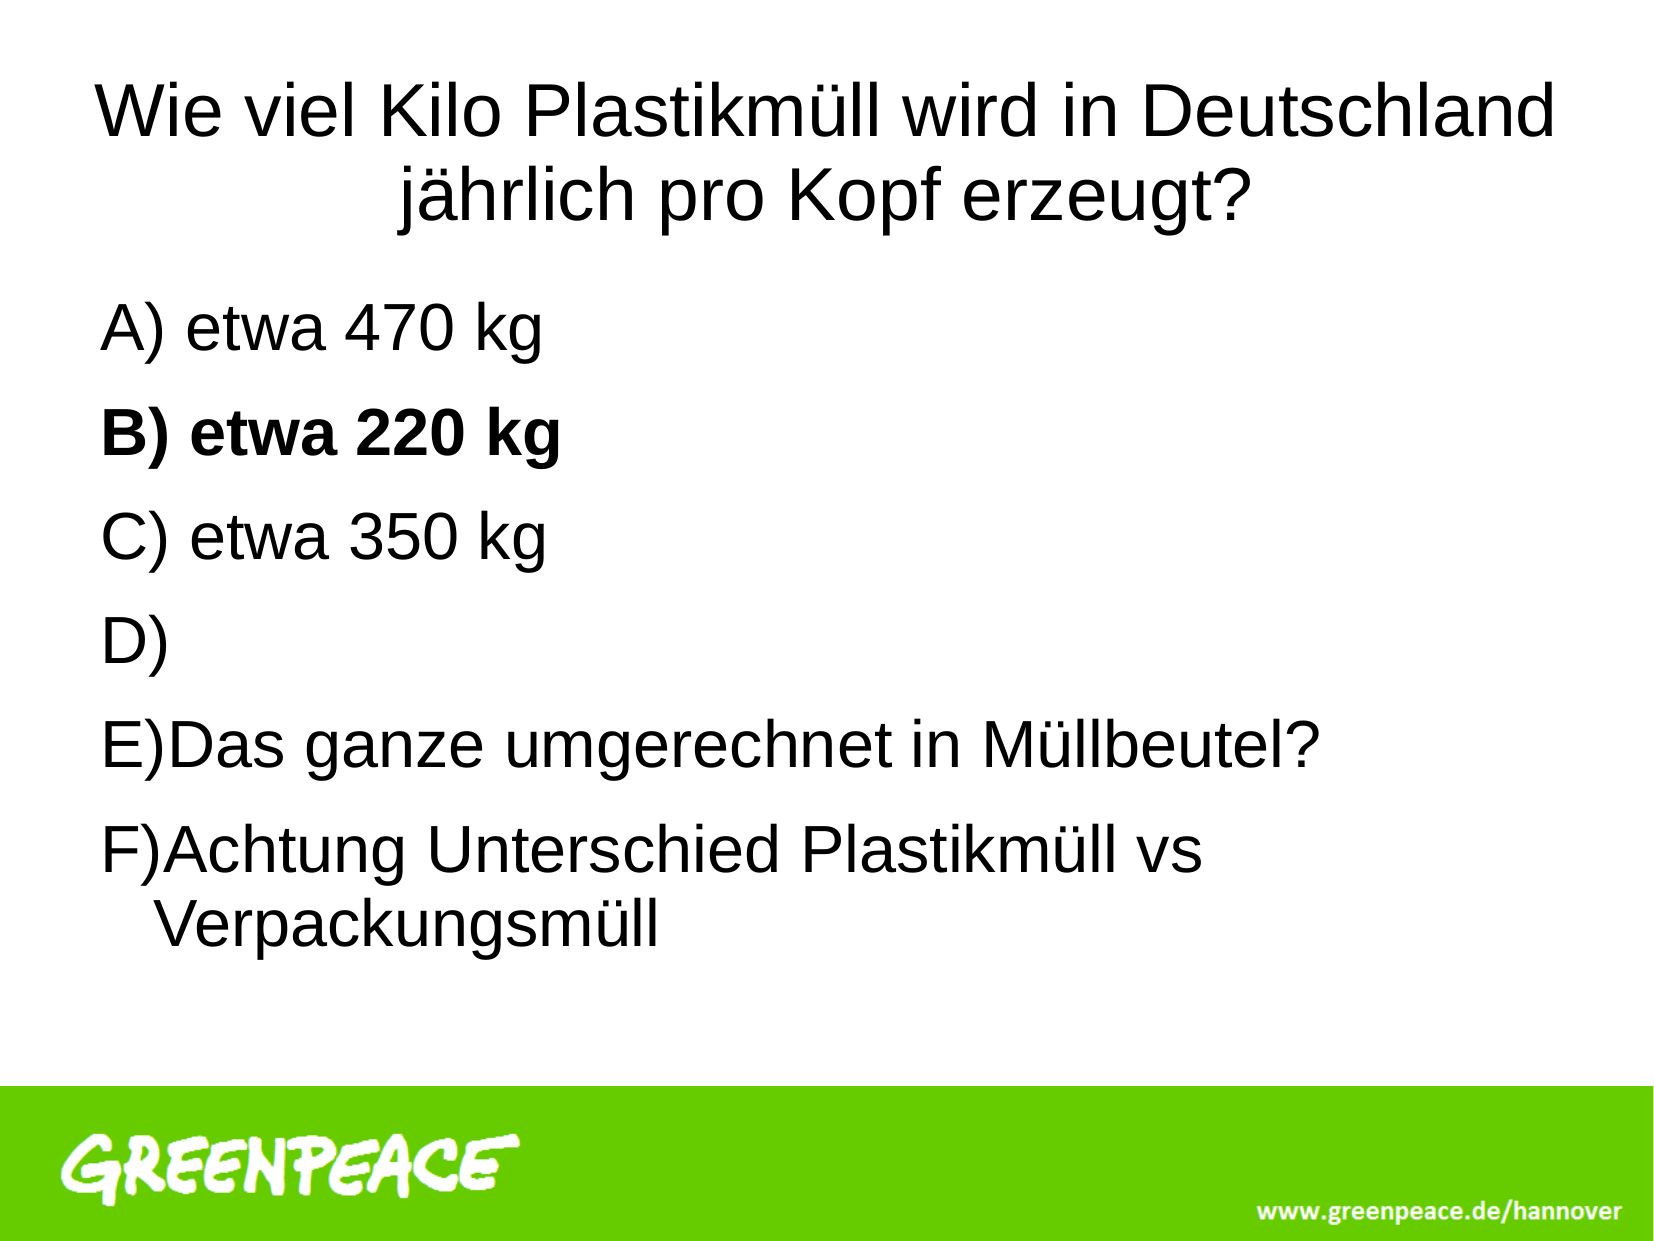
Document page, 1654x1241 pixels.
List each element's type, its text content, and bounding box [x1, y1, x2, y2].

list etwa 470 kg etwa 220 kg etwa 350 kg Das ganze umgerechnet in Müllbeutel? Achtung Unterschied Plastikmüll vs Verpackungsmüll [82, 290, 1571, 1010]
title Wie viel Kilo Plastikmüll wird in Deutschland jährlich pro Kopf erzeugt? [82, 49, 1571, 257]
picture [0, 1086, 1654, 1241]
